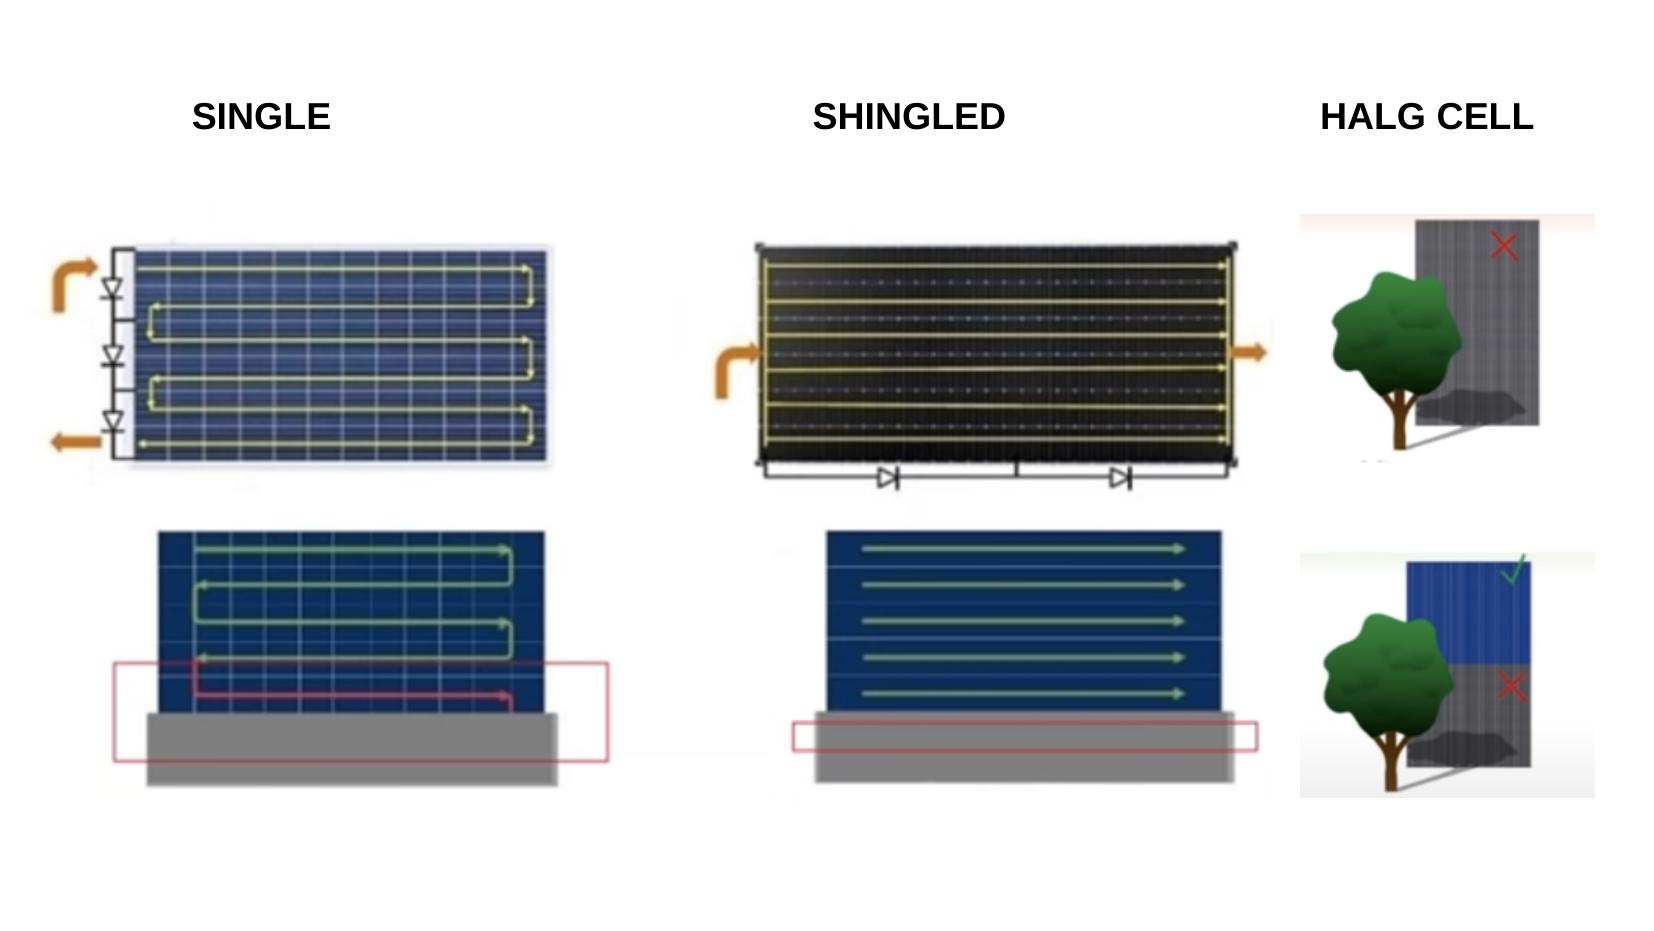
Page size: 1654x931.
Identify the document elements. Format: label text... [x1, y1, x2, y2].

picture [21, 203, 1595, 827]
text_box SINGLE SHINGLED HALG CELL [177, 88, 1565, 146]
